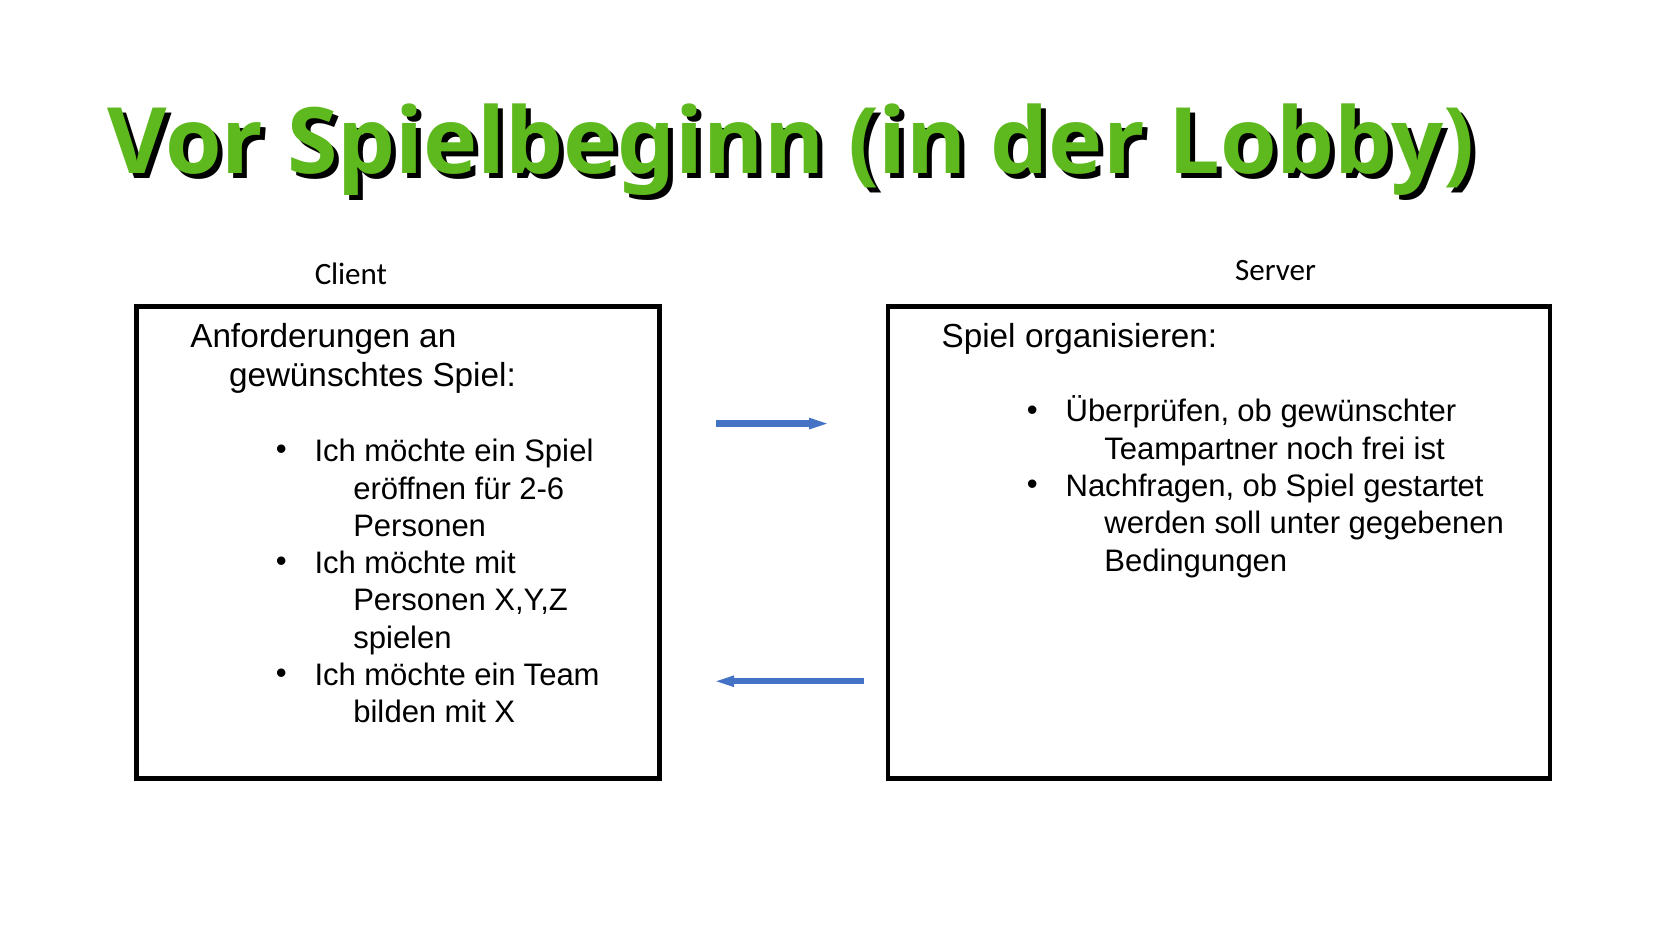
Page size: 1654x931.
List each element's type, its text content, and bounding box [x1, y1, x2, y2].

title Vor Spielbeginn (in der Lobby) [47, 59, 1536, 215]
text_box Anforderungen an gewünschtes Spiel: Ich möchte ein Spiel eröffnen für 2-6 Personen Ich möchte mit Personen X,Y,Z spielen Ich möchte ein Team bilden mit X [137, 306, 659, 779]
text_box Spiel organisieren: Überprüfen, ob gewünschter Teampartner noch frei ist Nachfragen, ob Spiel gestartet werden soll unter gegebenen Bedingungen [888, 306, 1550, 779]
text_box Server [1220, 242, 1333, 296]
text_box Client [299, 245, 404, 299]
